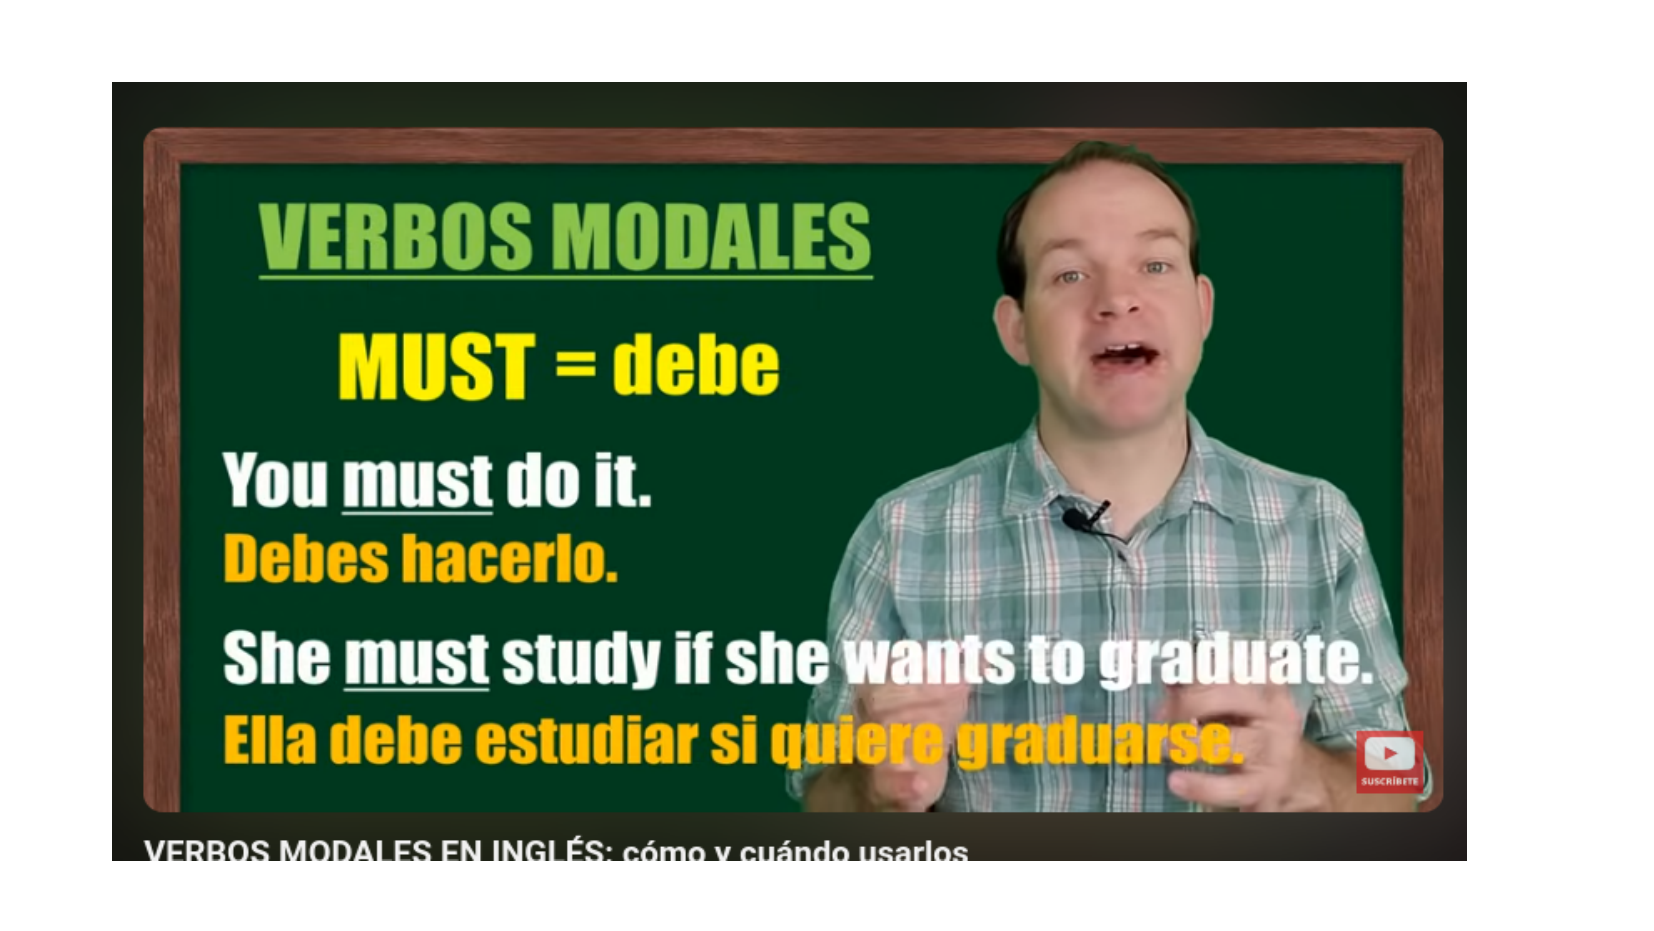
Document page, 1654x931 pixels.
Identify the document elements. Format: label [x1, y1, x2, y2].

picture [112, 82, 1467, 861]
